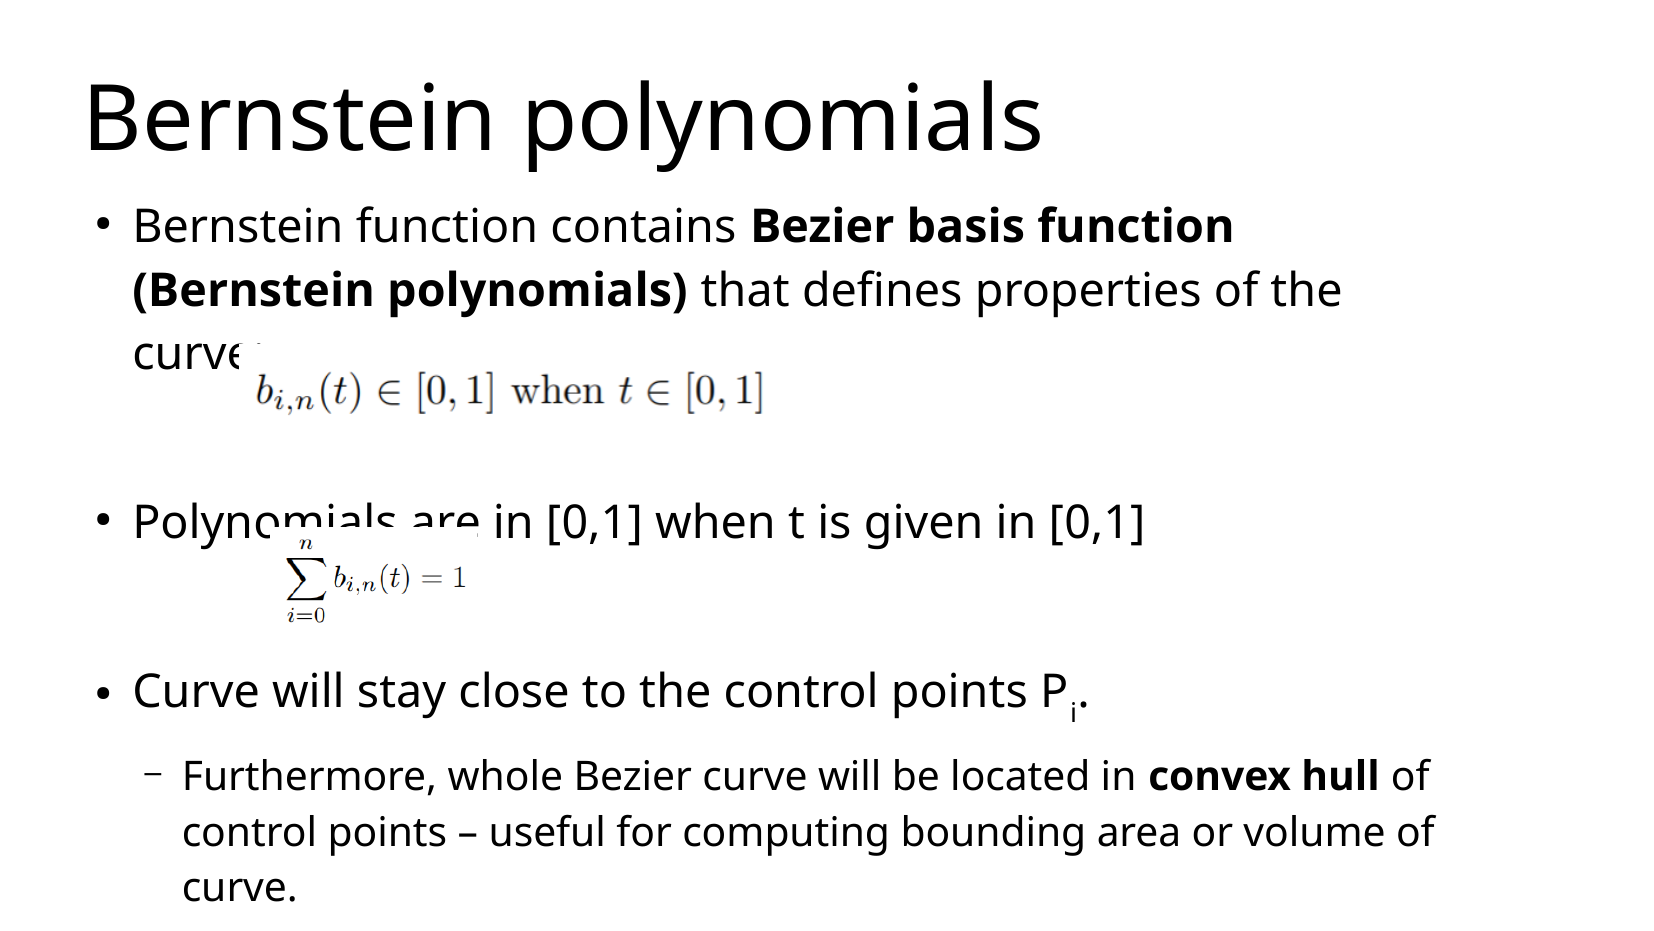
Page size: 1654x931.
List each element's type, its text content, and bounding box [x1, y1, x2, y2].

title Bernstein polynomials [82, 37, 1571, 193]
picture [239, 344, 781, 427]
picture [270, 527, 477, 631]
list Bernstein function contains Bezier basis function (Bernstein polynomials) that defines properties of the curve: Polynomials are in [0,1] when t is given in [0,1] Curve will stay close to the control points Pi. Furthermore, whole Bezier curve will be located in convex hull of control points – useful for computing bounding area or volume of curve. [82, 192, 1441, 916]
